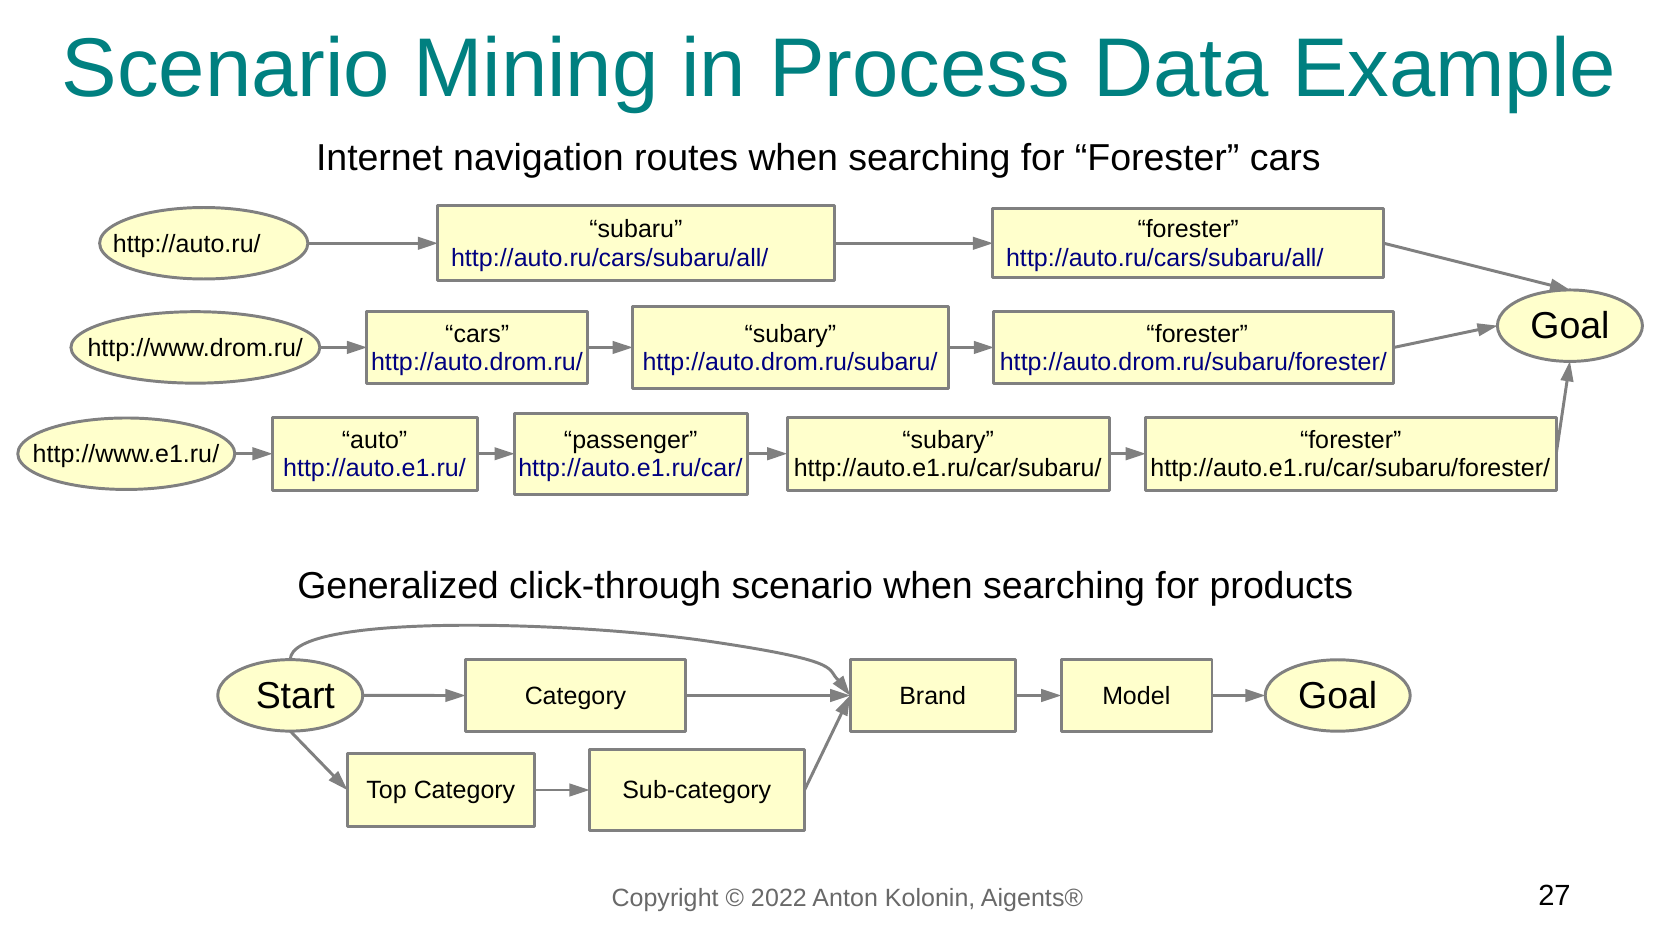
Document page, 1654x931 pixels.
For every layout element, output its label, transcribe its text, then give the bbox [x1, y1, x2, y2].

text_box “subaru” http://auto.ru/cars/subaru/all/ [437, 205, 835, 281]
text_box “passenger” http://auto.e1.ru/car/ [514, 413, 748, 495]
text_box Sub-category [589, 749, 805, 831]
text_box Brand [850, 659, 1016, 732]
text_box “forester” http://auto.drom.ru/subaru/forester/ [993, 311, 1394, 384]
text_box Start [217, 659, 363, 732]
text_box “subary” http://auto.e1.ru/car/subaru/ [787, 417, 1110, 491]
text_box Generalized click-through scenario when searching for products [282, 557, 1532, 614]
text_box http://www.e1.ru/ [17, 417, 235, 490]
text_box Goal [1265, 659, 1411, 732]
text_box “auto” http://auto.e1.ru/ [272, 417, 478, 491]
text_box “forester” http://auto.ru/cars/subaru/all/ [992, 208, 1384, 278]
text_box Scenario Mining in Process Data Example [0, 0, 1653, 135]
text_box http://auto.ru/ [99, 207, 308, 279]
text_box “forester” http://auto.e1.ru/car/subaru/forester/ [1145, 417, 1557, 491]
text_box Top Category [347, 753, 535, 827]
text_box http://www.drom.ru/ [70, 311, 320, 384]
text_box “subary” http://auto.drom.ru/subaru/ [632, 306, 949, 389]
text_box Internet navigation routes when searching for “Forester” cars [301, 128, 1475, 186]
text_box Goal [1497, 289, 1643, 362]
text_box “cars” http://auto.drom.ru/ [366, 311, 588, 384]
text_box Model [1061, 659, 1212, 732]
text_box Category [465, 659, 686, 732]
